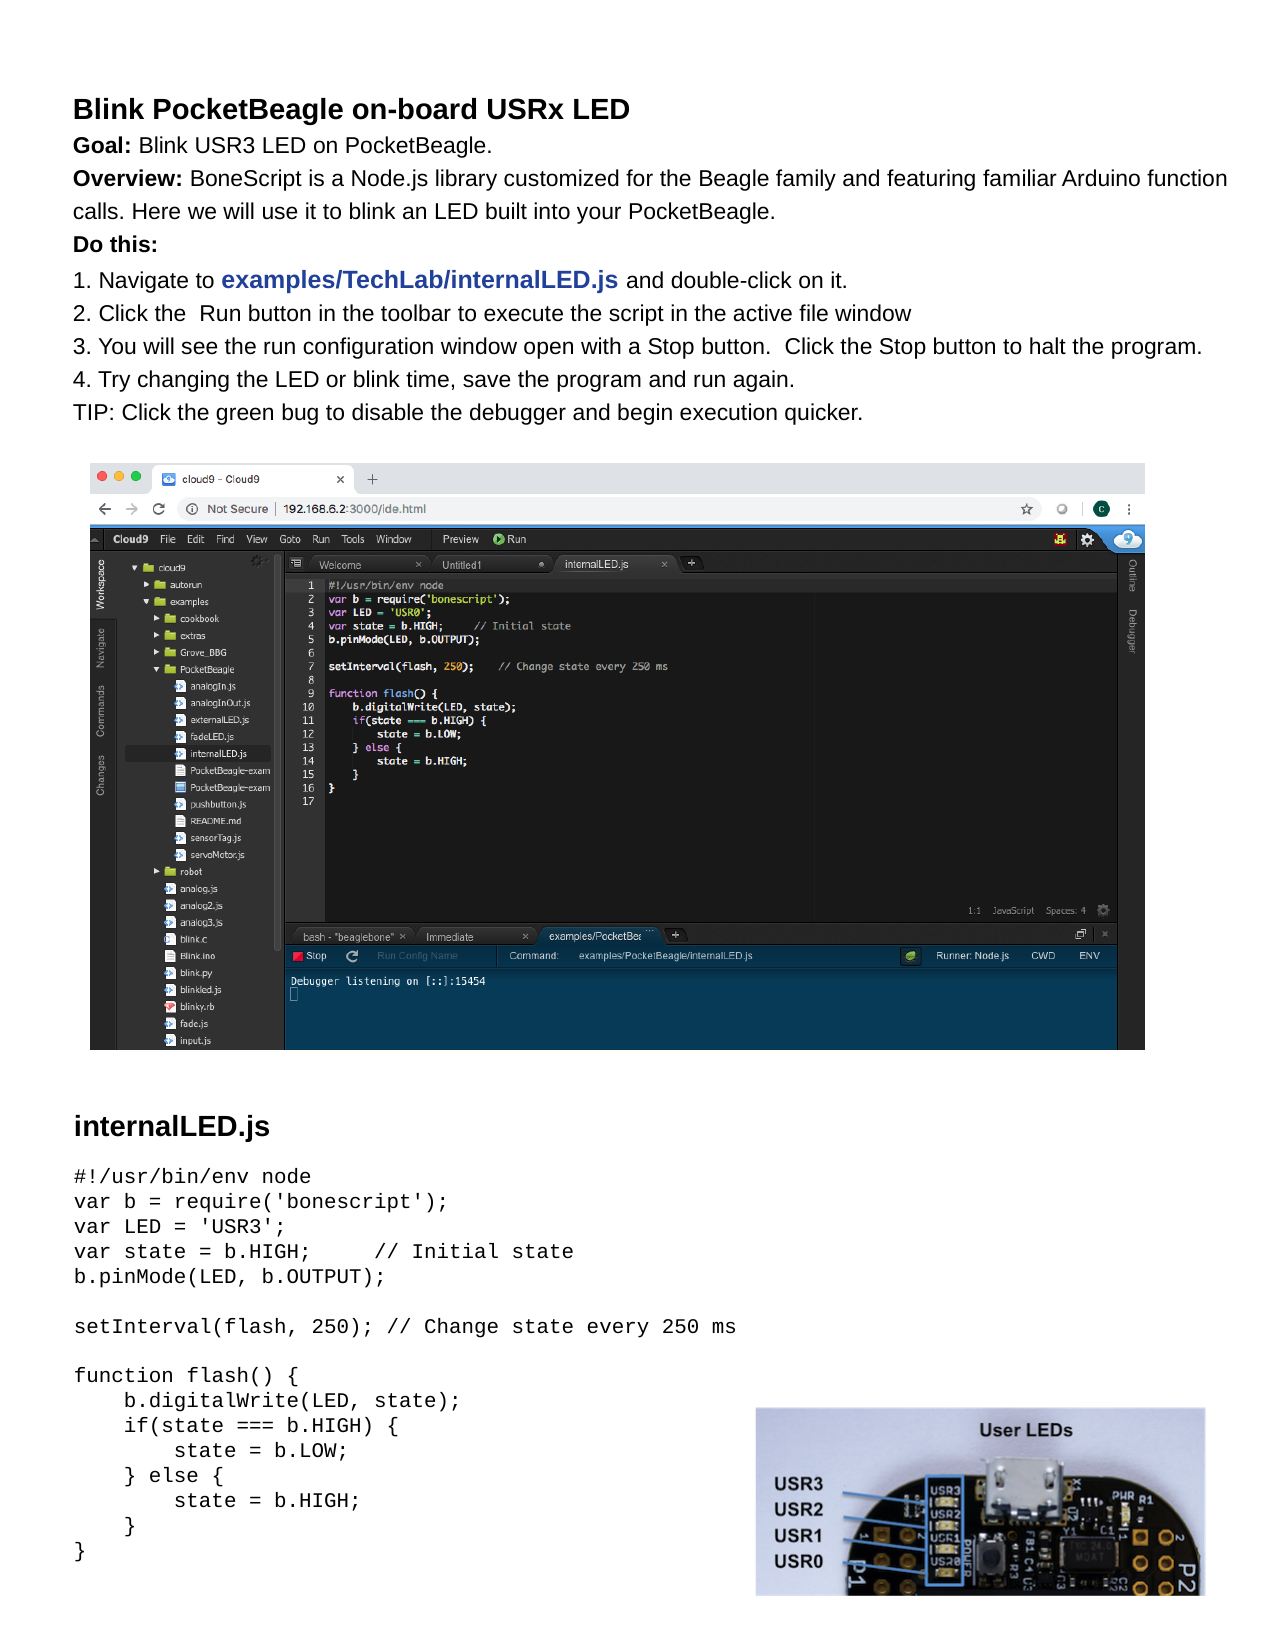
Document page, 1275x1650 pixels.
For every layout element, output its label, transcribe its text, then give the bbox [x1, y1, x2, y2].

picture [90, 463, 1145, 1051]
text_box Blink PocketBeagle on-board USRx LED Goal: Blink USR3 LED on PocketBeagle. Overview: BoneScript is a Node.js library customized for the Beagle family and featuring familiar Arduino function calls. Here we will use it to blink an LED built into your PocketBeagle. Do this: 1. Navigate to examples/TechLab/internalLED.js and double-click on it. 2. Click the Run button in the toolbar to execute the script in the active file window 3. You will see the run configuration window open with a Stop button. Click the Stop button to halt the program. 4. Try changing the LED or blink time, save the program and run again. TIP: Click the green bug to disable the debugger and begin execution quicker. [58, 76, 1248, 433]
text_box #!/usr/bin/env node var b = require('bonescript'); var LED = 'USR3'; var state = b.HIGH; // Initial state b.pinMode(LED, b.OUTPUT); setInterval(flash, 250); // Change state every 250 ms function flash() { b.digitalWrite(LED, state); if(state === b.HIGH) { state = b.LOW; } else { state = b.HIGH; } } [59, 1154, 757, 1570]
text_box internalLED.js [59, 1092, 286, 1150]
picture [755, 1407, 1206, 1596]
